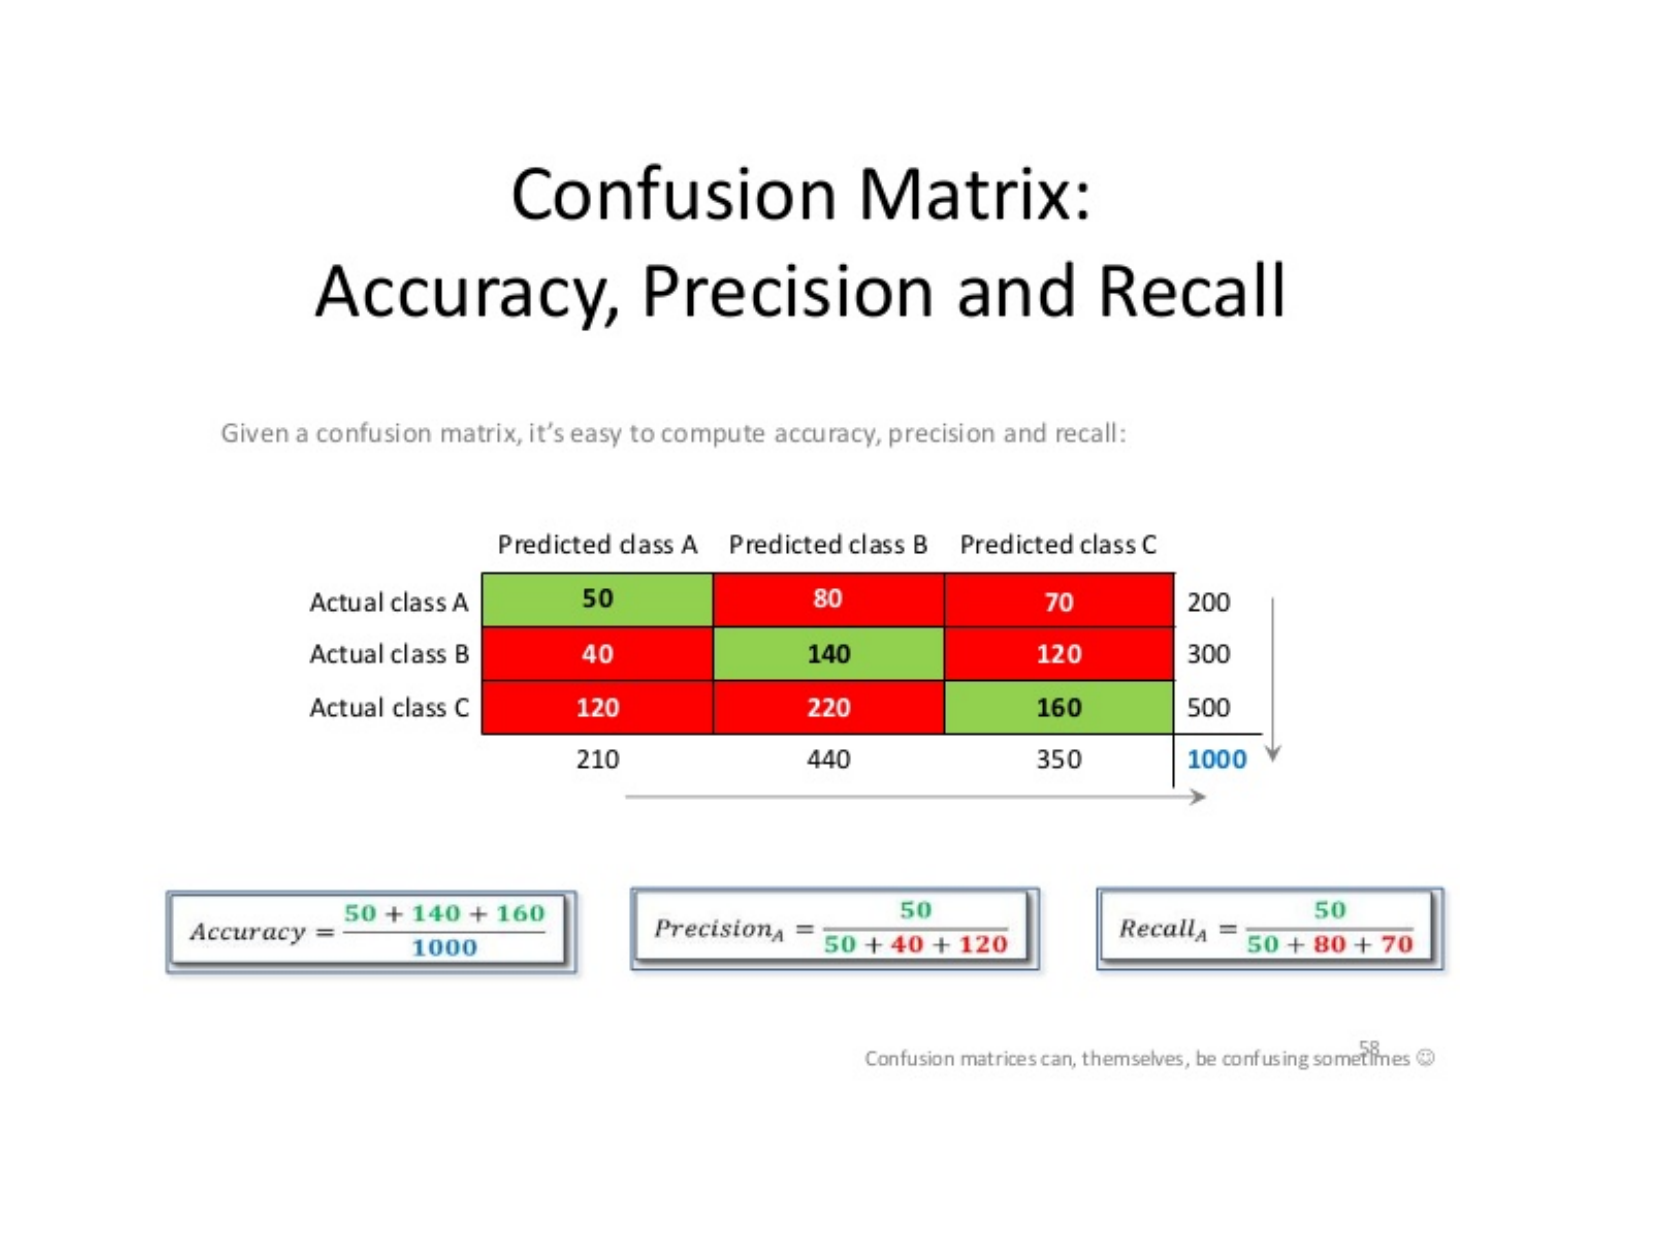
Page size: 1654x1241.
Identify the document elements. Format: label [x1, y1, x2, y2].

picture [143, 106, 1460, 1096]
